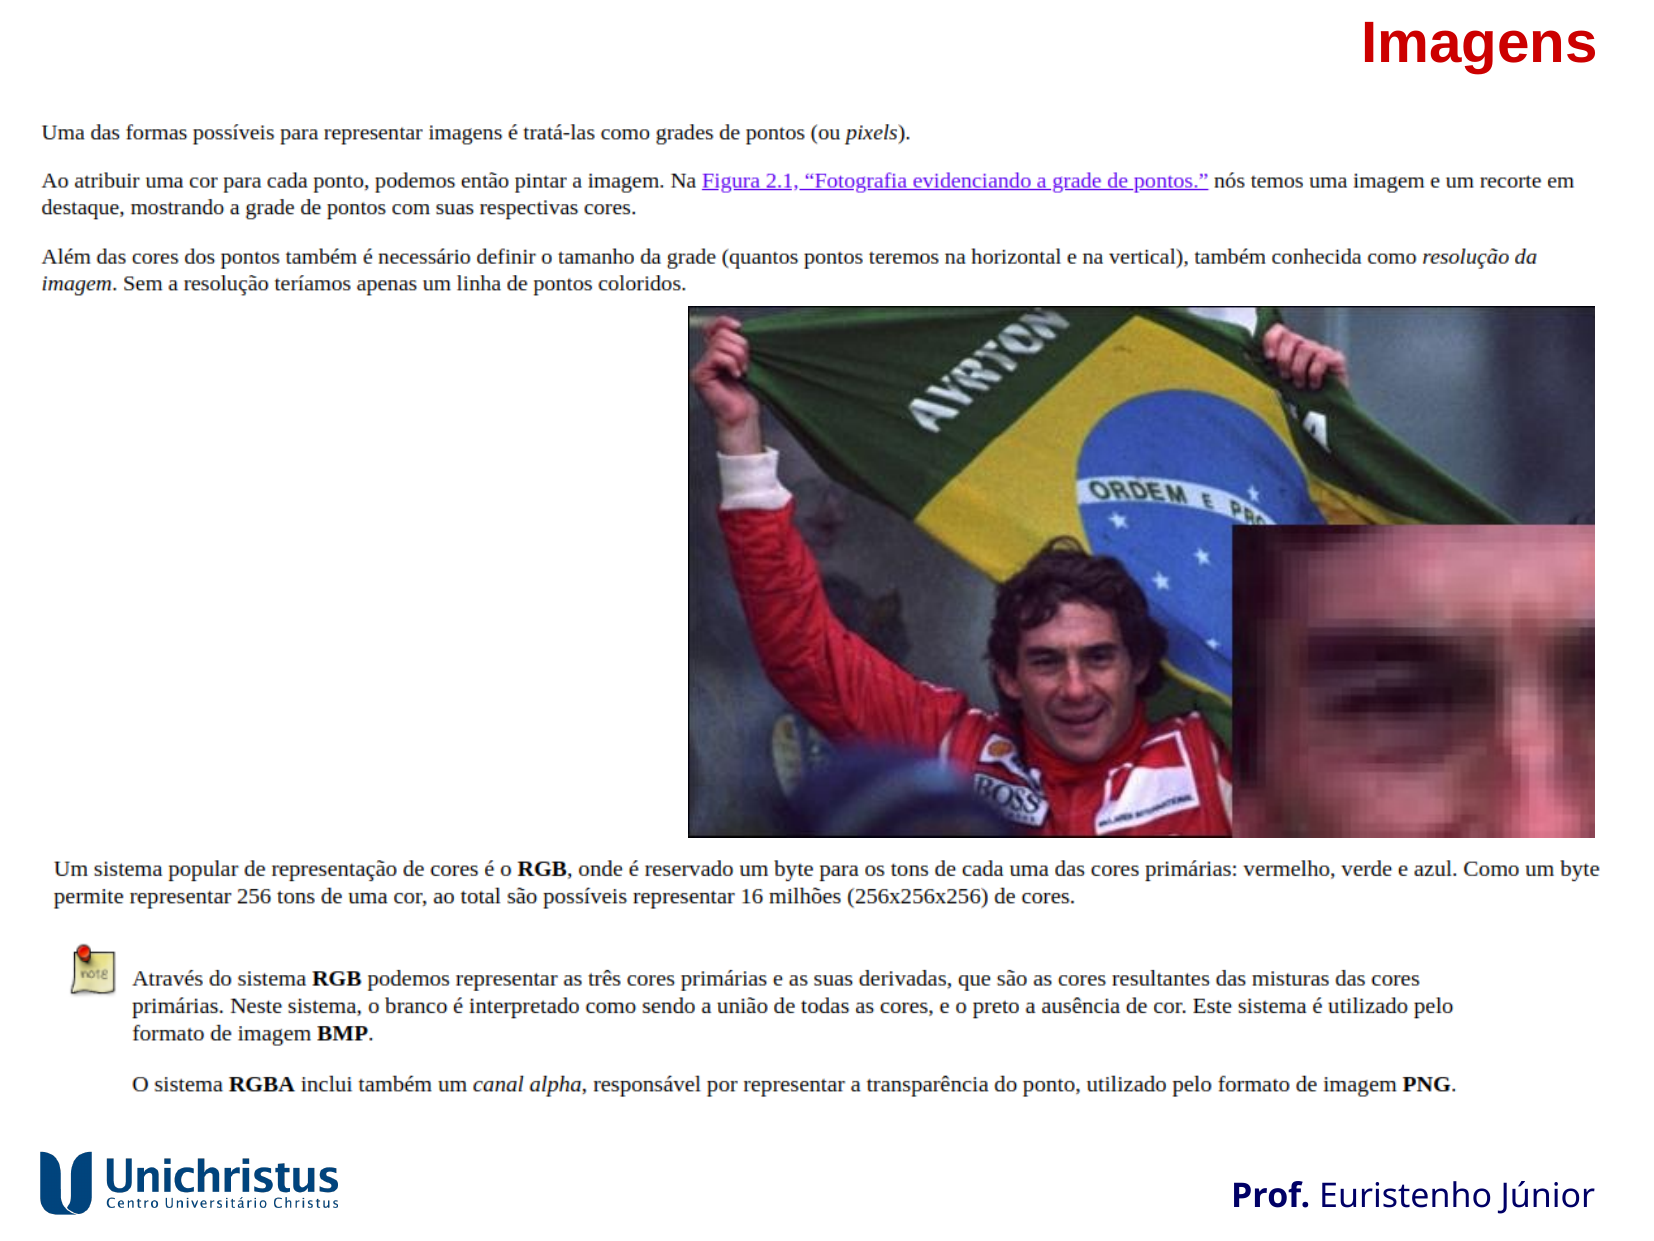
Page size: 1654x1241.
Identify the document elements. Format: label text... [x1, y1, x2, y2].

picture [35, 850, 1619, 1102]
picture [35, 1148, 343, 1217]
text_box Imagens [1346, 2, 1654, 83]
picture [27, 118, 1595, 839]
text_box Prof. Euristenho Júnior [1216, 1163, 1654, 1224]
